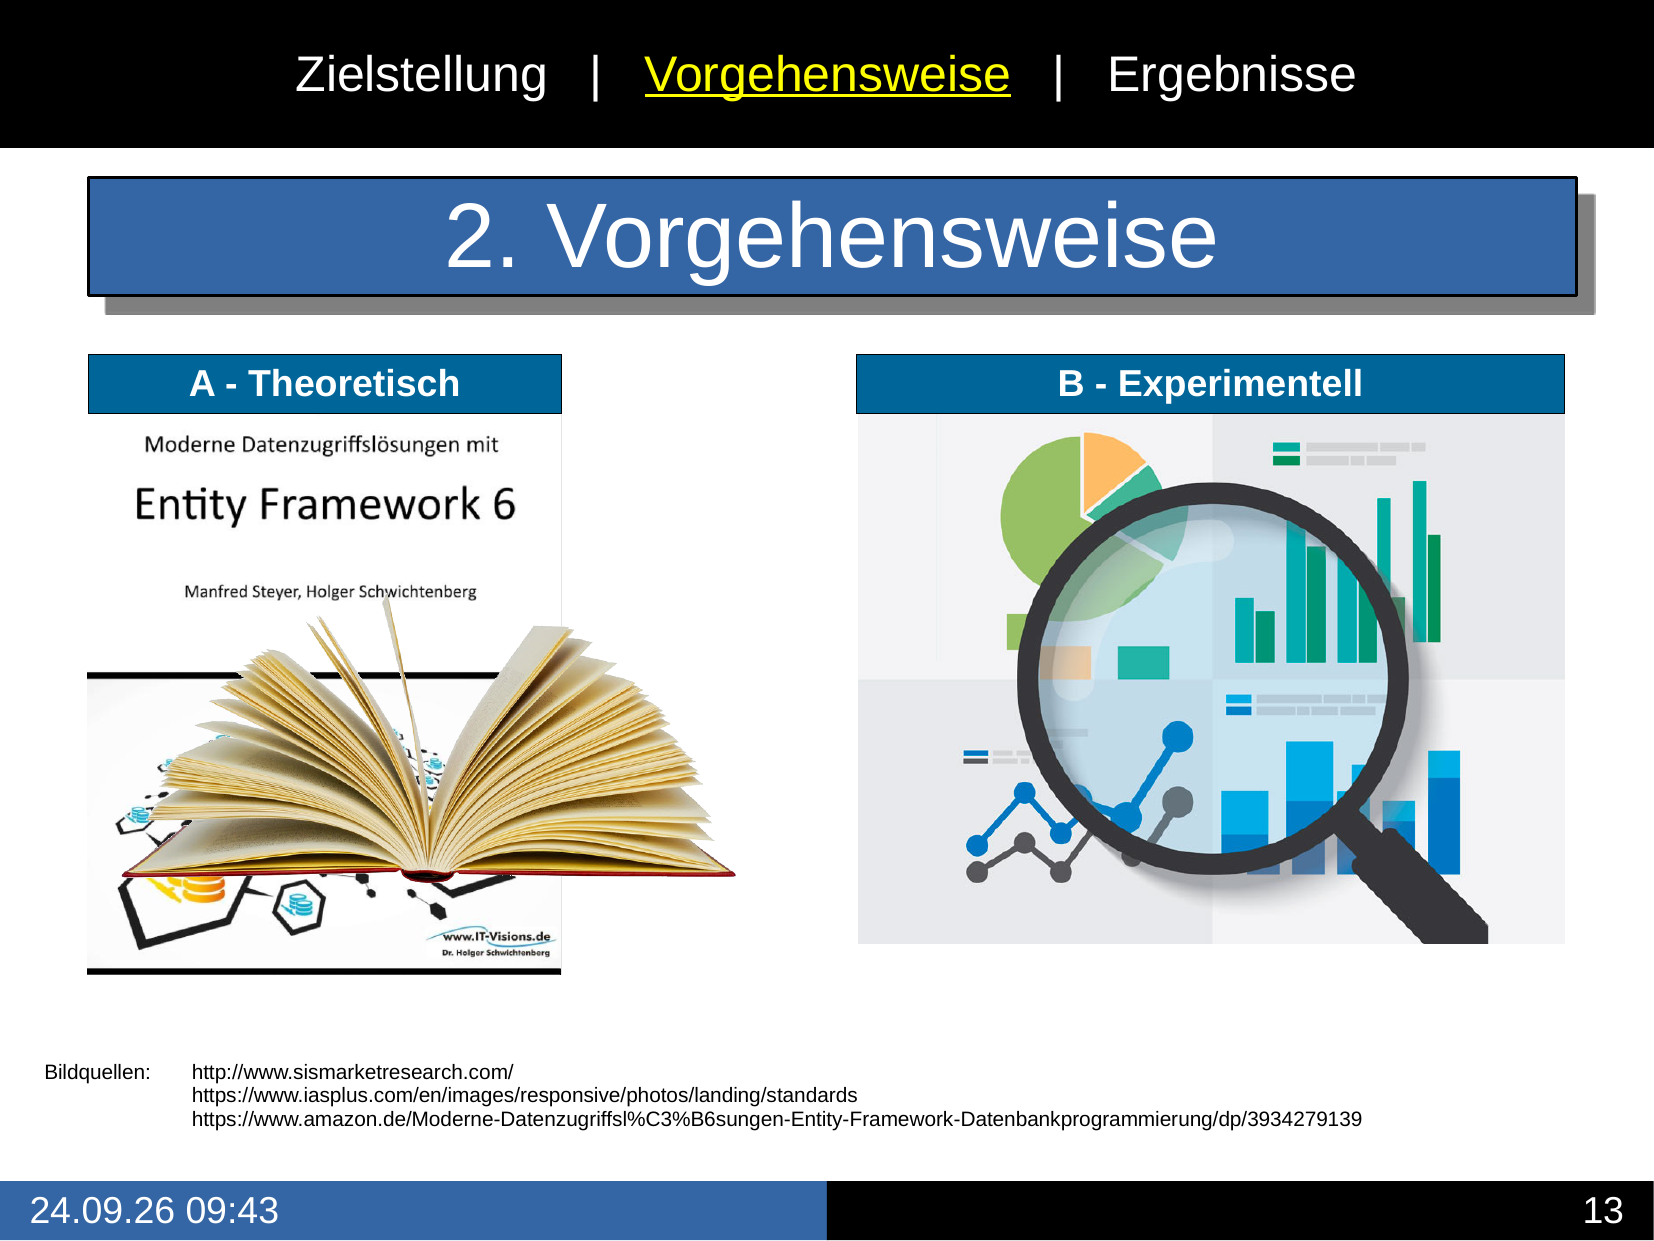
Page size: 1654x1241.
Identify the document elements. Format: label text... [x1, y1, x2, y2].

text_box B - Experimentell [856, 354, 1565, 414]
text_box Zielstellung | Vorgehensweise | Ergebnisse [0, 0, 1654, 148]
picture [87, 387, 739, 975]
title 2. Vorgehensweise [88, 177, 1577, 296]
text_box A - Theoretisch [88, 354, 562, 414]
list [797, 354, 1577, 1026]
picture [858, 414, 1565, 944]
text_box Bildquellen: http://www.sismarketresearch.com/ https://www.iasplus.com/en/images/responsive/photos/landing/standards https://www.amazon.de/Moderne-Datenzugriffsl%C3%B6sungen-Entity-Framework-Datenbankprogrammierung/dp/3934279139 [29, 1062, 1565, 1152]
